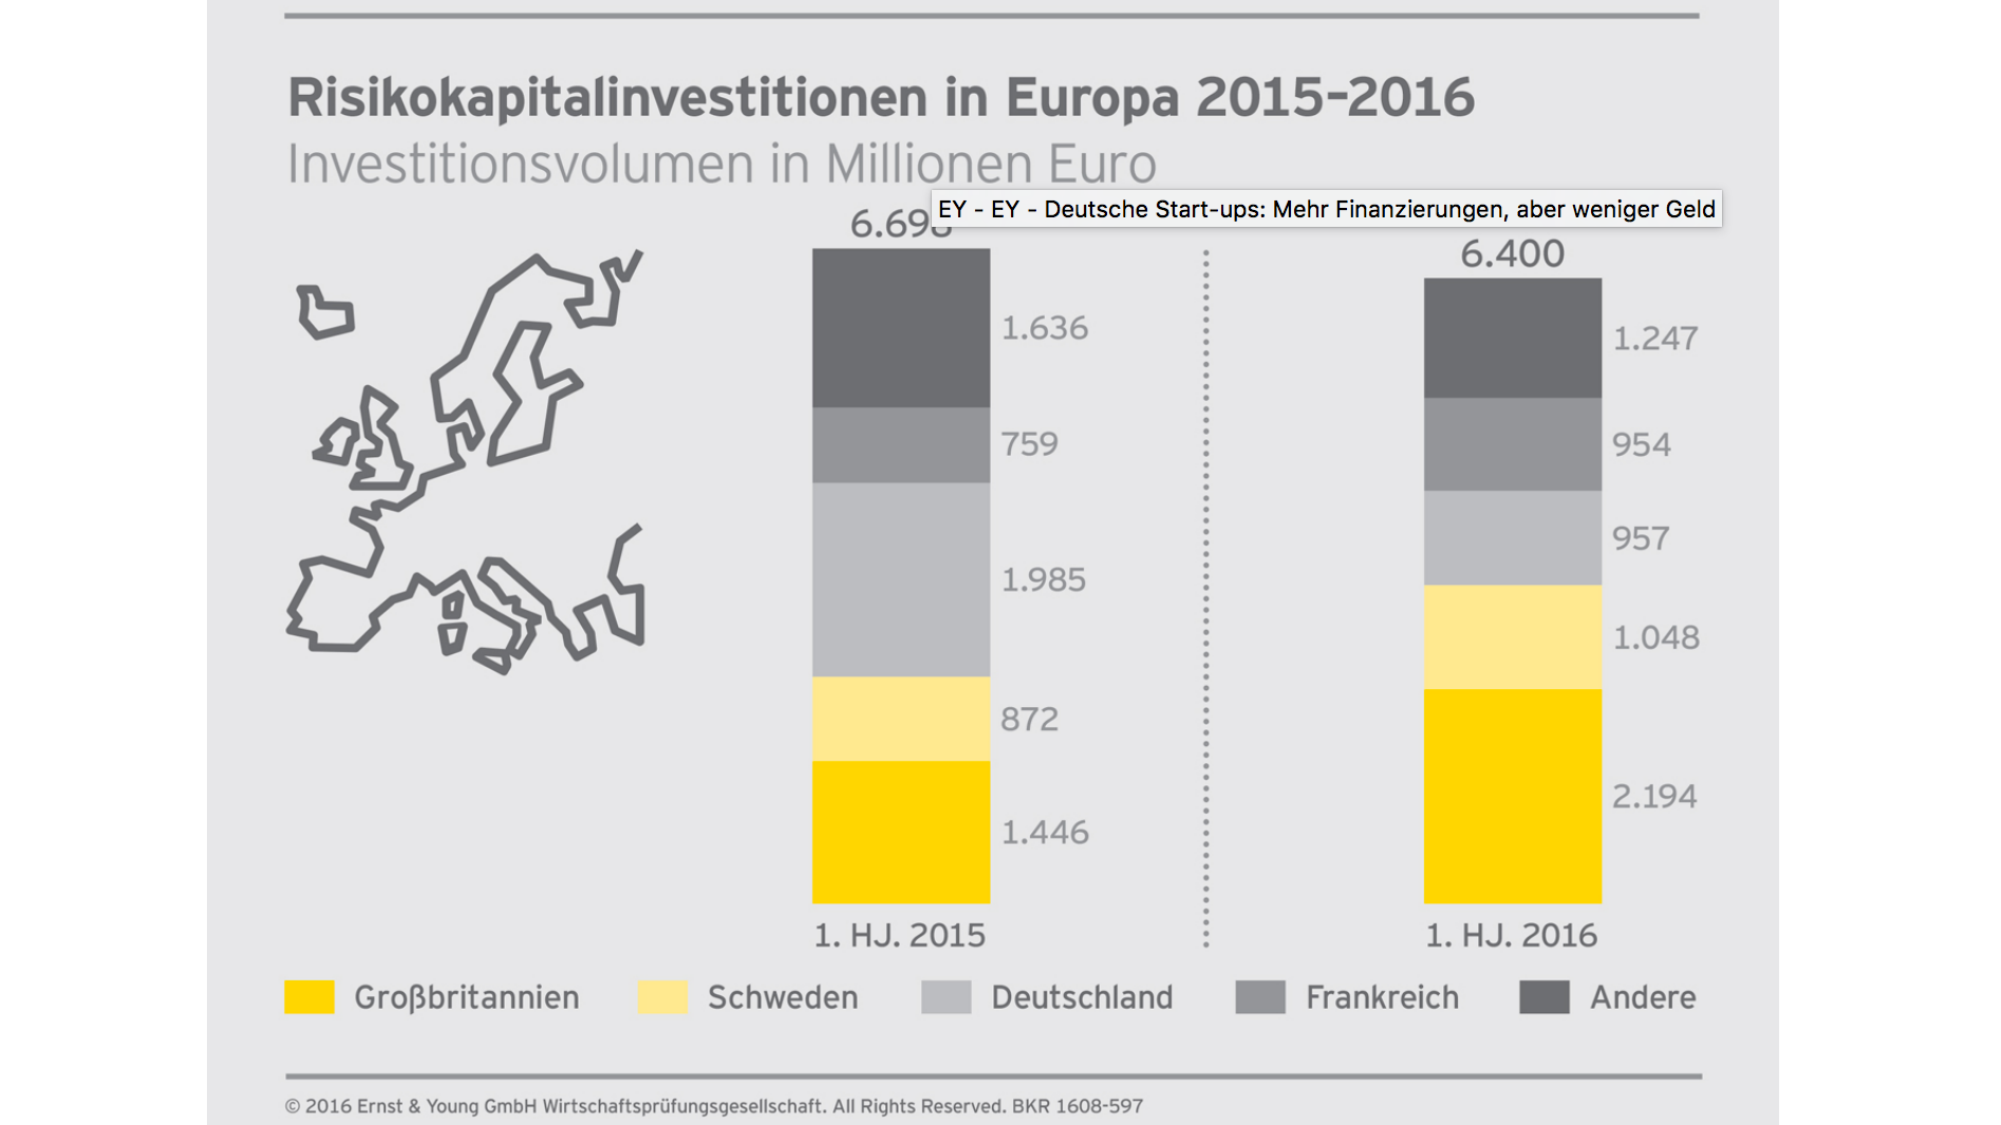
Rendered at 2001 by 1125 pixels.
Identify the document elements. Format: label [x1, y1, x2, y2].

picture [188, 0, 1796, 1125]
